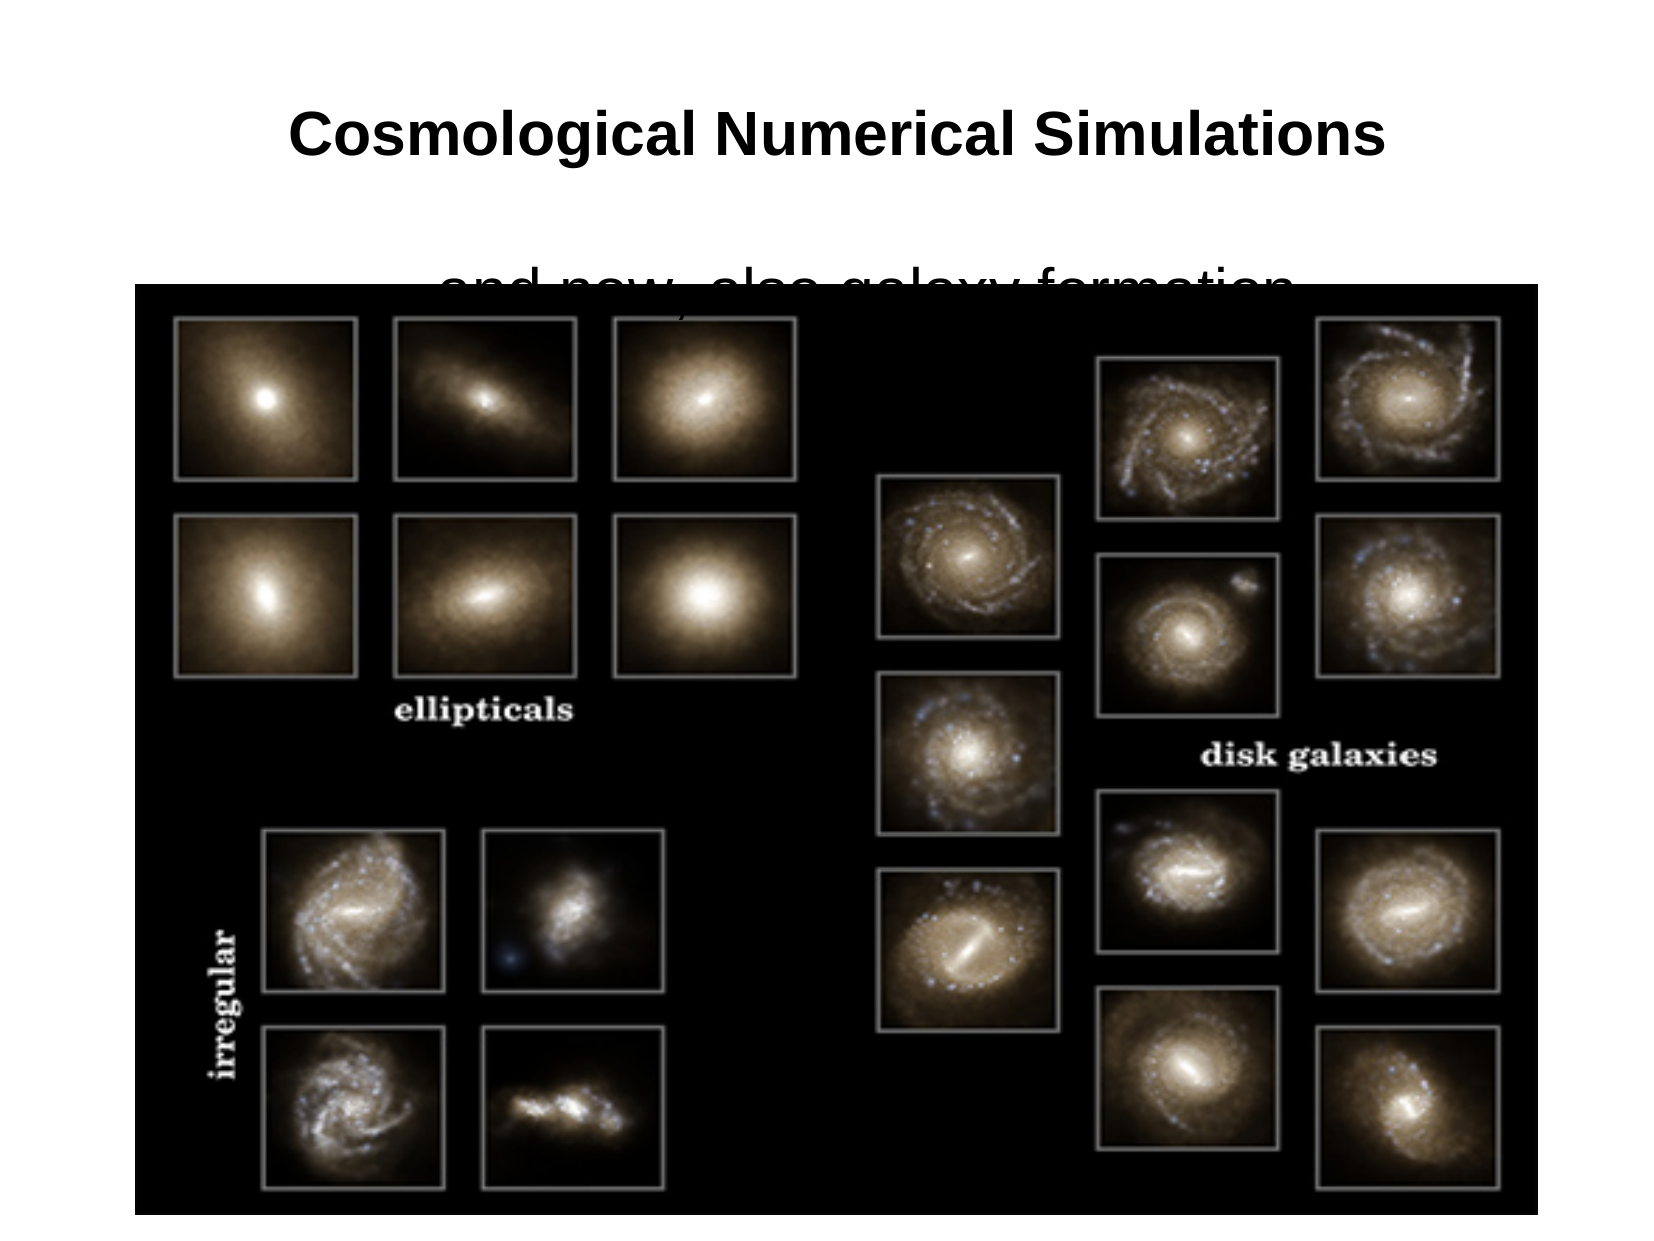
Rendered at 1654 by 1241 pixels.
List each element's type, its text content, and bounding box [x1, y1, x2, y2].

picture [0, 0, 1654, 1241]
title … and now, also galaxy formation [256, 244, 1400, 336]
title Cosmological Numerical Simulations [267, 72, 1411, 196]
